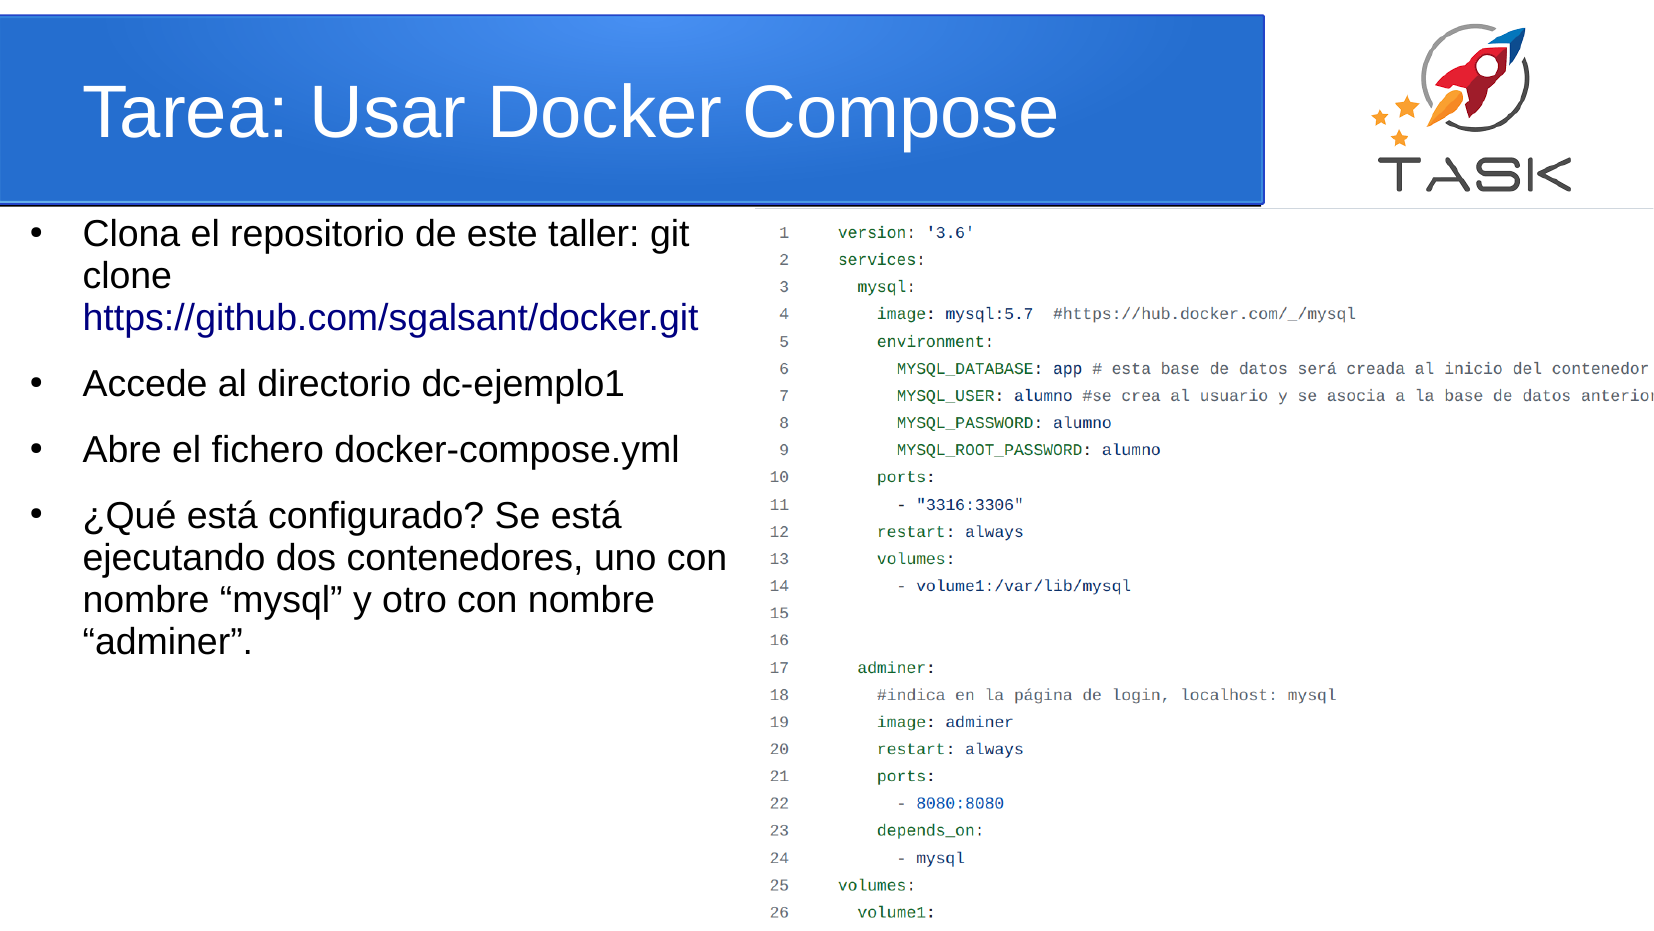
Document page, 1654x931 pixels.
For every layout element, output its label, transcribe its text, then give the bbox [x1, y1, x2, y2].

list Clona el repositorio de este taller: git clone https://github.com/sgalsant/docker.git Accede al directorio dc-ejemplo1 Abre el fichero docker-compose.yml ¿Qué está configurado? Se está ejecutando dos contenedores, uno con nombre “mysql” y otro con nombre “adminer”. [11, 212, 733, 922]
picture [755, 208, 1654, 931]
picture [1358, 11, 1583, 205]
title Tarea: Usar Docker Compose [82, 35, 1235, 189]
